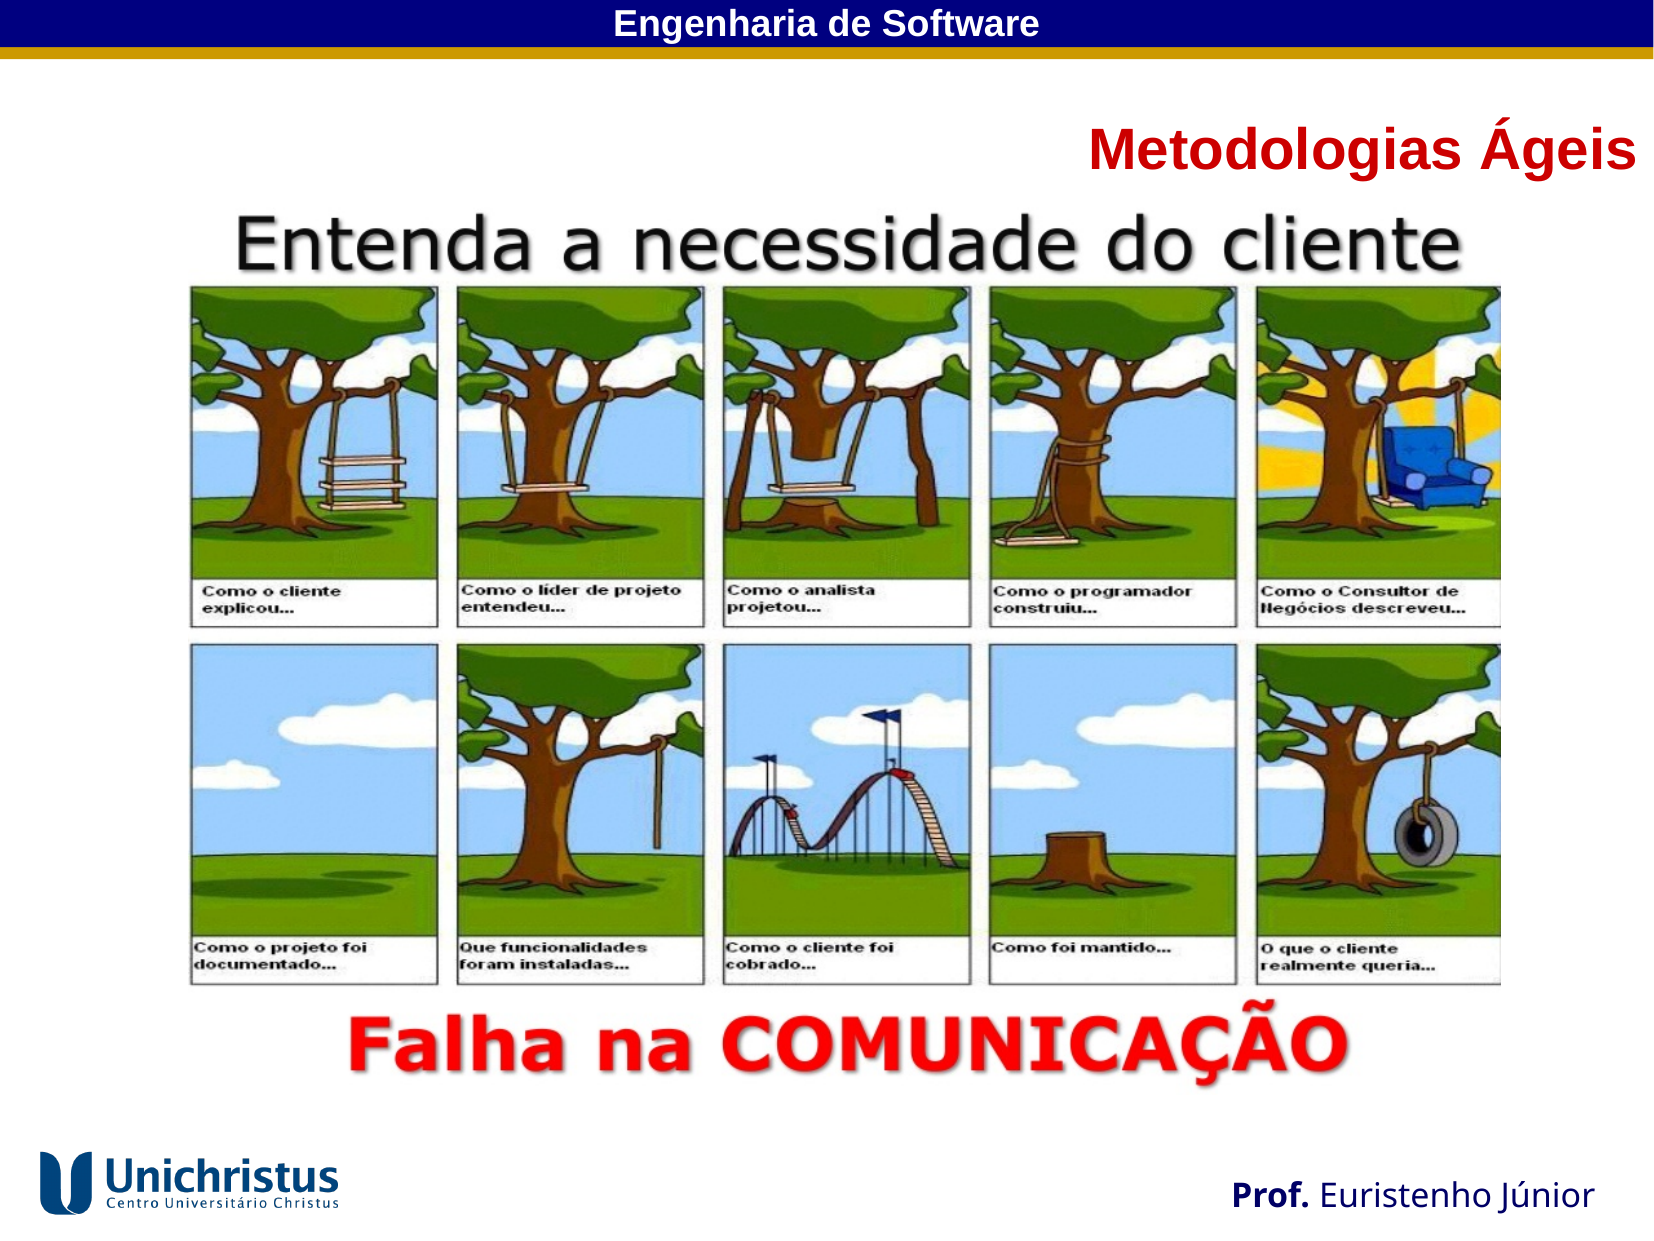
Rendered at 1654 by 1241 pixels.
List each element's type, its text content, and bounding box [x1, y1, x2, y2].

text_box Engenharia de Software [0, 0, 1654, 48]
text_box Metodologias Ágeis [1073, 109, 1654, 189]
picture [188, 200, 1501, 1096]
picture [35, 1148, 343, 1217]
text_box Prof. Euristenho Júnior [1216, 1163, 1654, 1224]
text_box [0, 48, 1654, 60]
